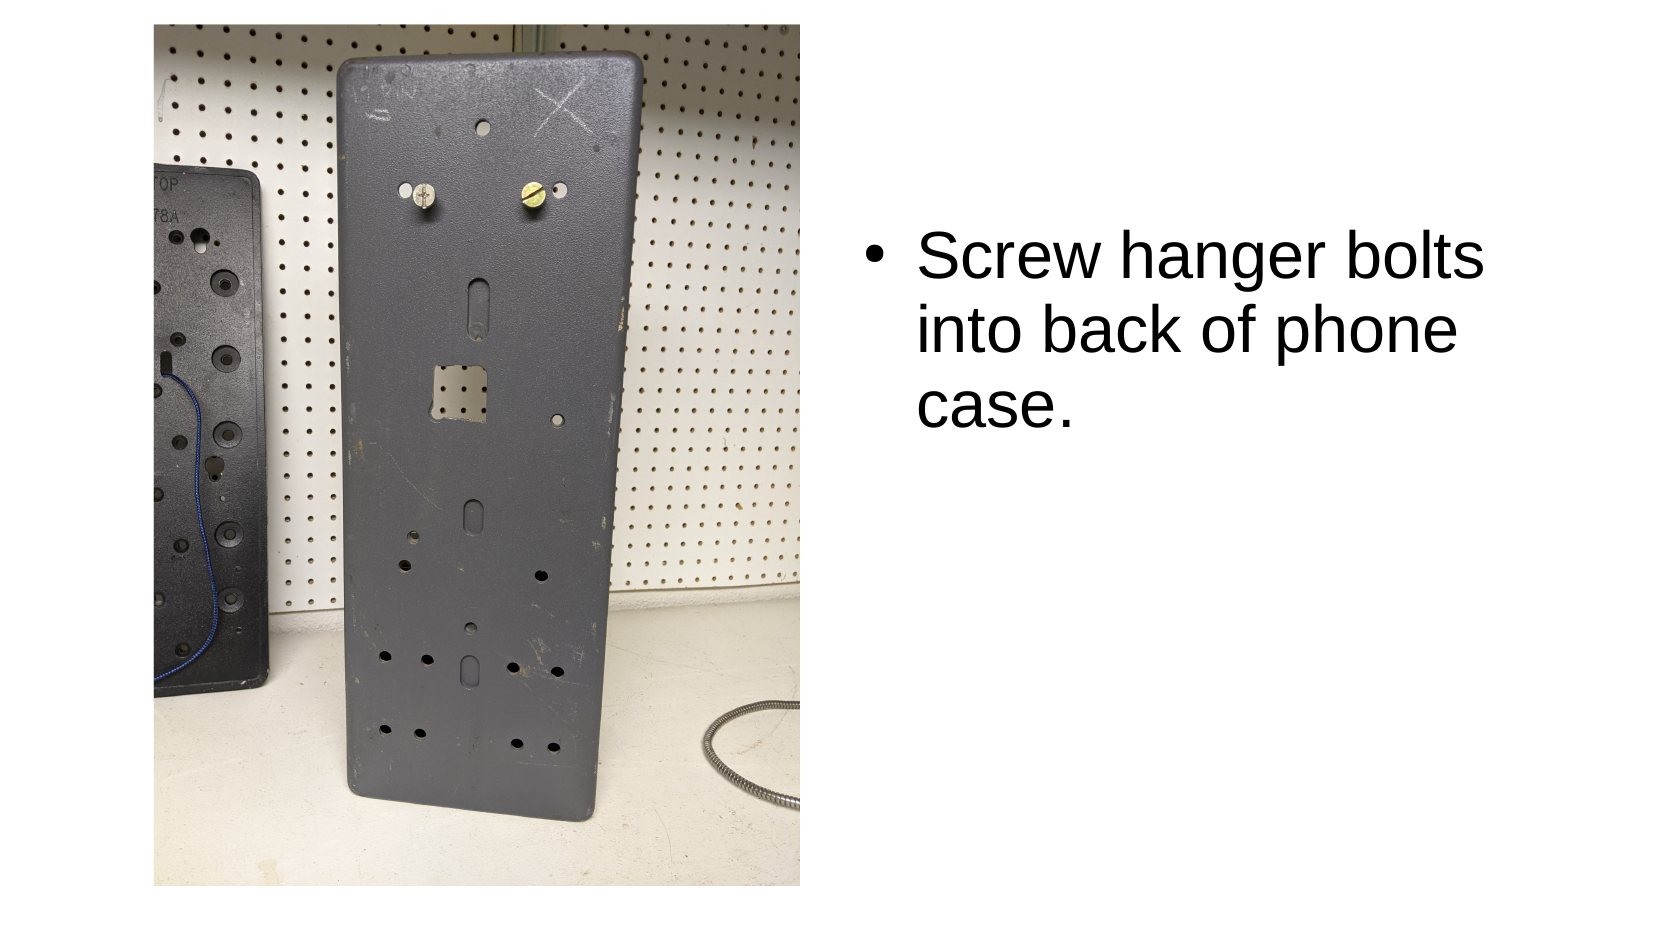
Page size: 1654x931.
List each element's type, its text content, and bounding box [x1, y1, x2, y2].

list Screw hanger bolts into back of phone case. [845, 217, 1572, 758]
picture [153, 24, 800, 886]
